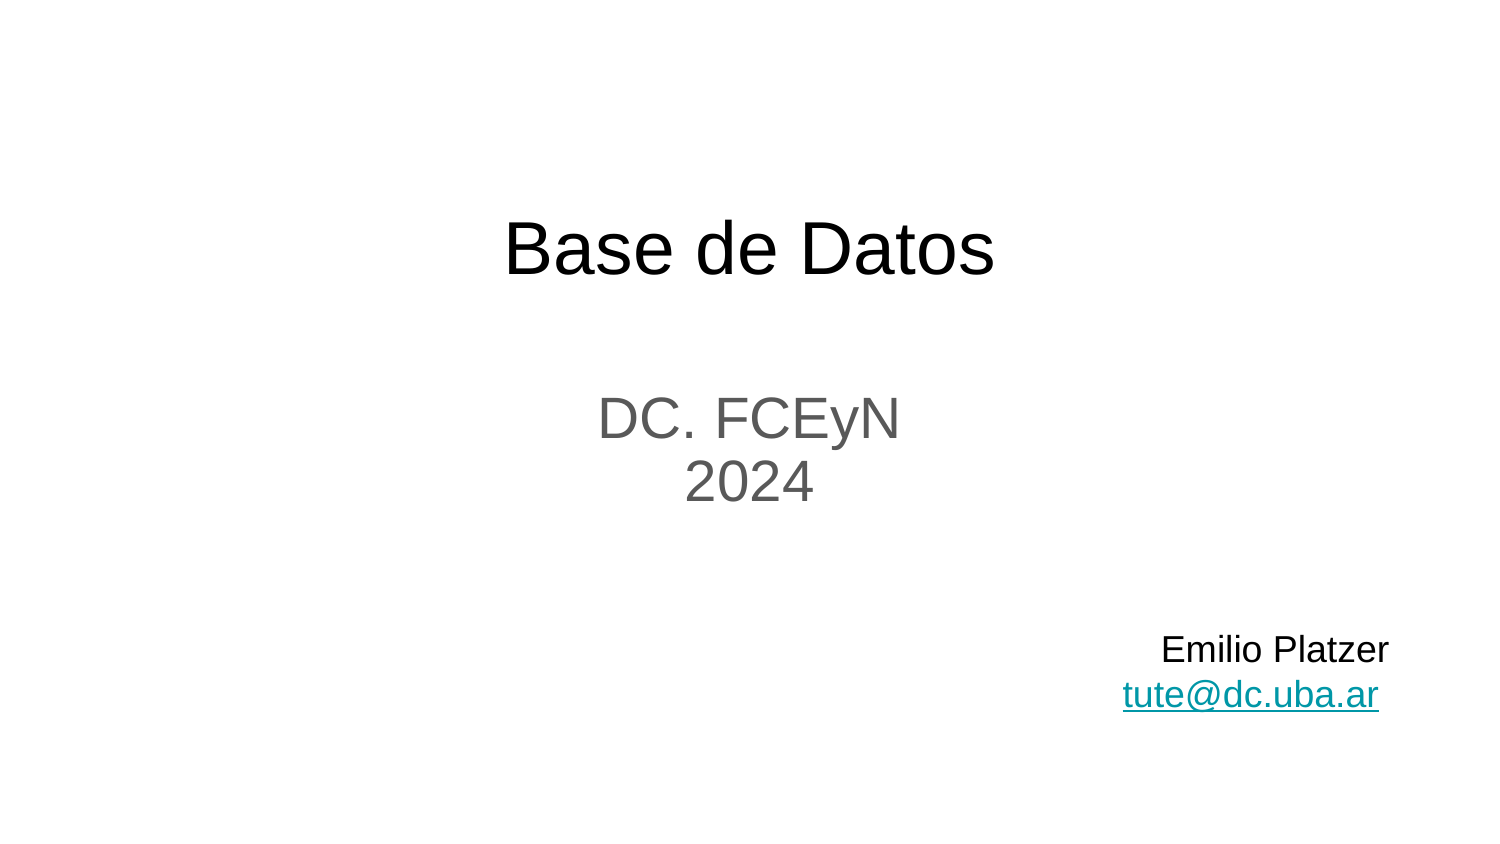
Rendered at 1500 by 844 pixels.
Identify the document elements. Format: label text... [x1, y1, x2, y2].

text_box Emilio Platzer tute@dc.uba.ar [751, 610, 1405, 741]
title Base de Datos [51, 84, 1449, 305]
subtitle 2024 [51, 427, 1449, 558]
subtitle DC. FCEyN [51, 364, 1449, 427]
